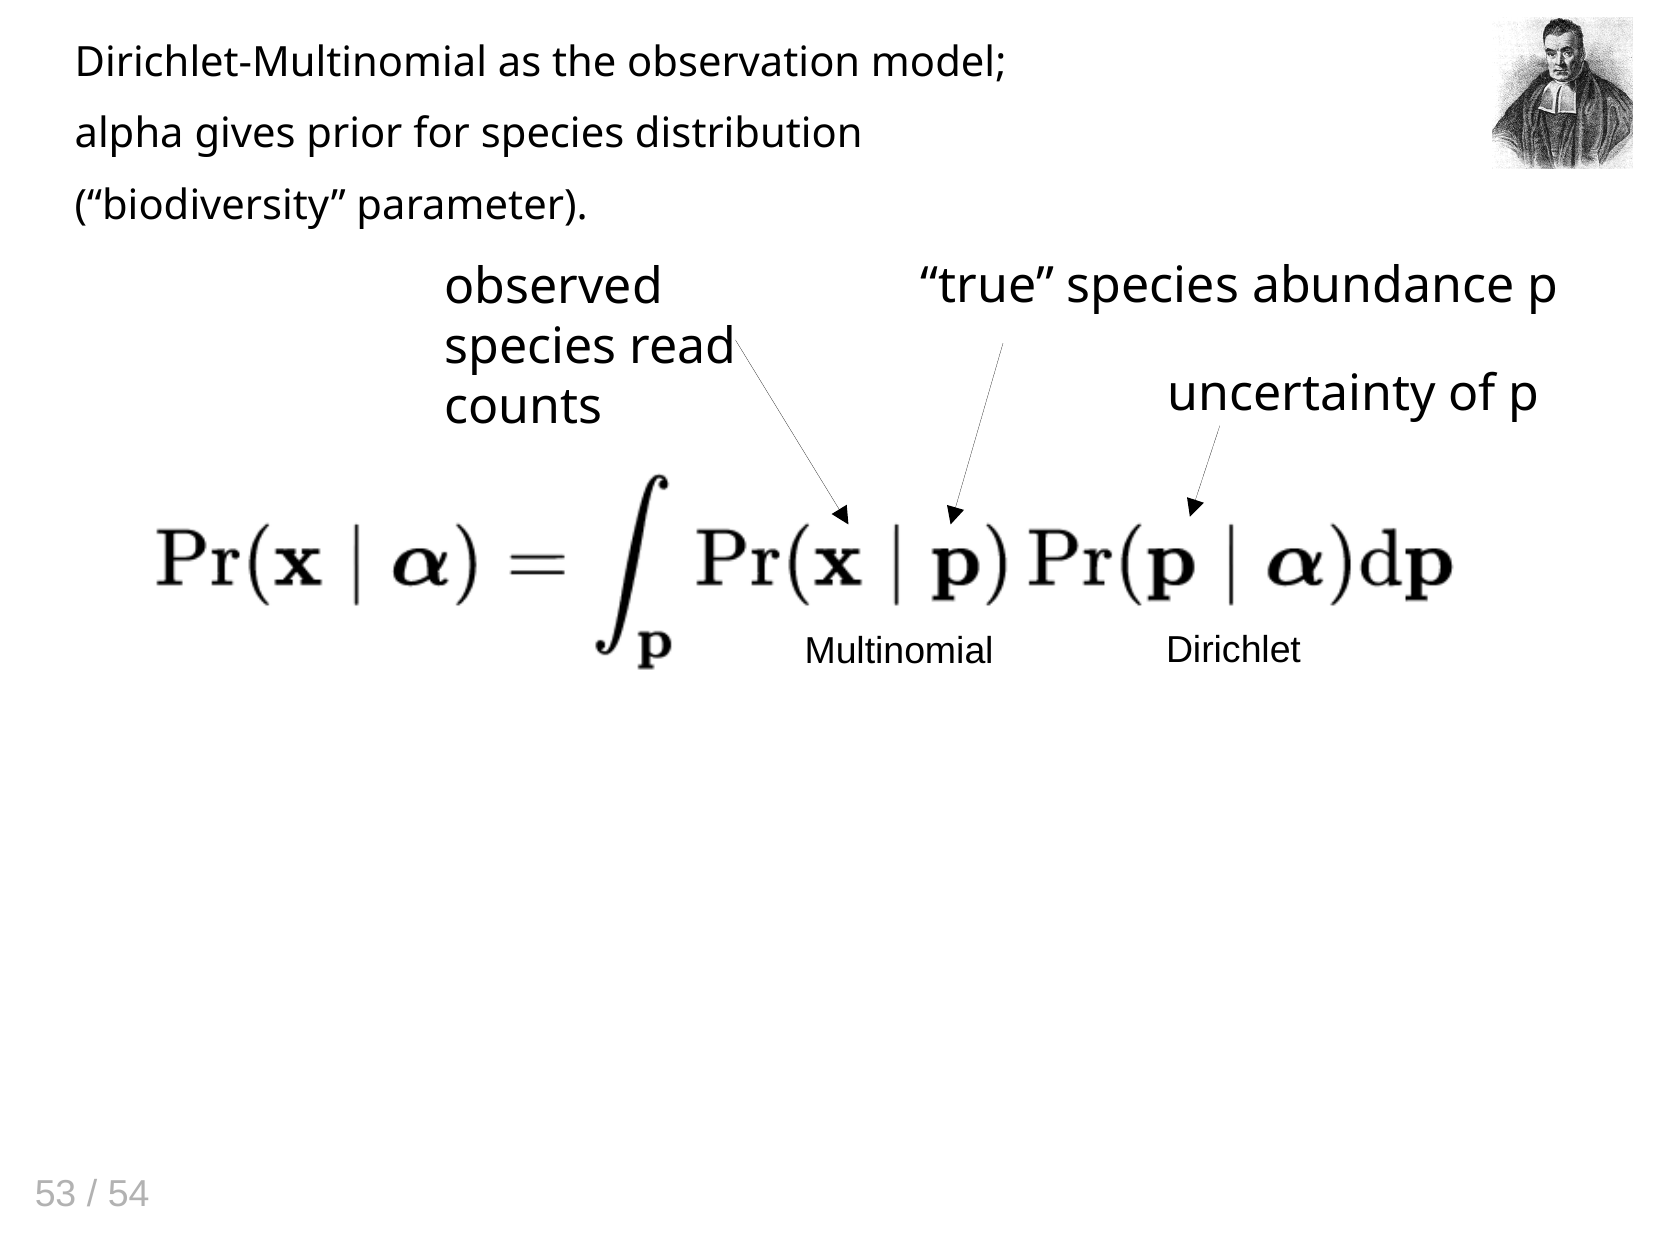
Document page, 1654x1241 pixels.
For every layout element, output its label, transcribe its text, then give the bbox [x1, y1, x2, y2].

text_box uncertainty of p [1153, 353, 1652, 428]
text_box Dirichlet-Multinomial as the observation model; alpha gives prior for species distribution (“biodiversity” parameter). [49, 39, 1453, 215]
picture [99, 446, 1529, 709]
picture [1492, 17, 1633, 169]
text_box <number> / 54 [20, 1165, 315, 1226]
text_box observed species read counts [430, 246, 859, 381]
text_box “true” species abundance p [907, 246, 1582, 320]
text_box Dirichlet [1151, 621, 1377, 702]
text_box Multinomial [789, 621, 1095, 702]
